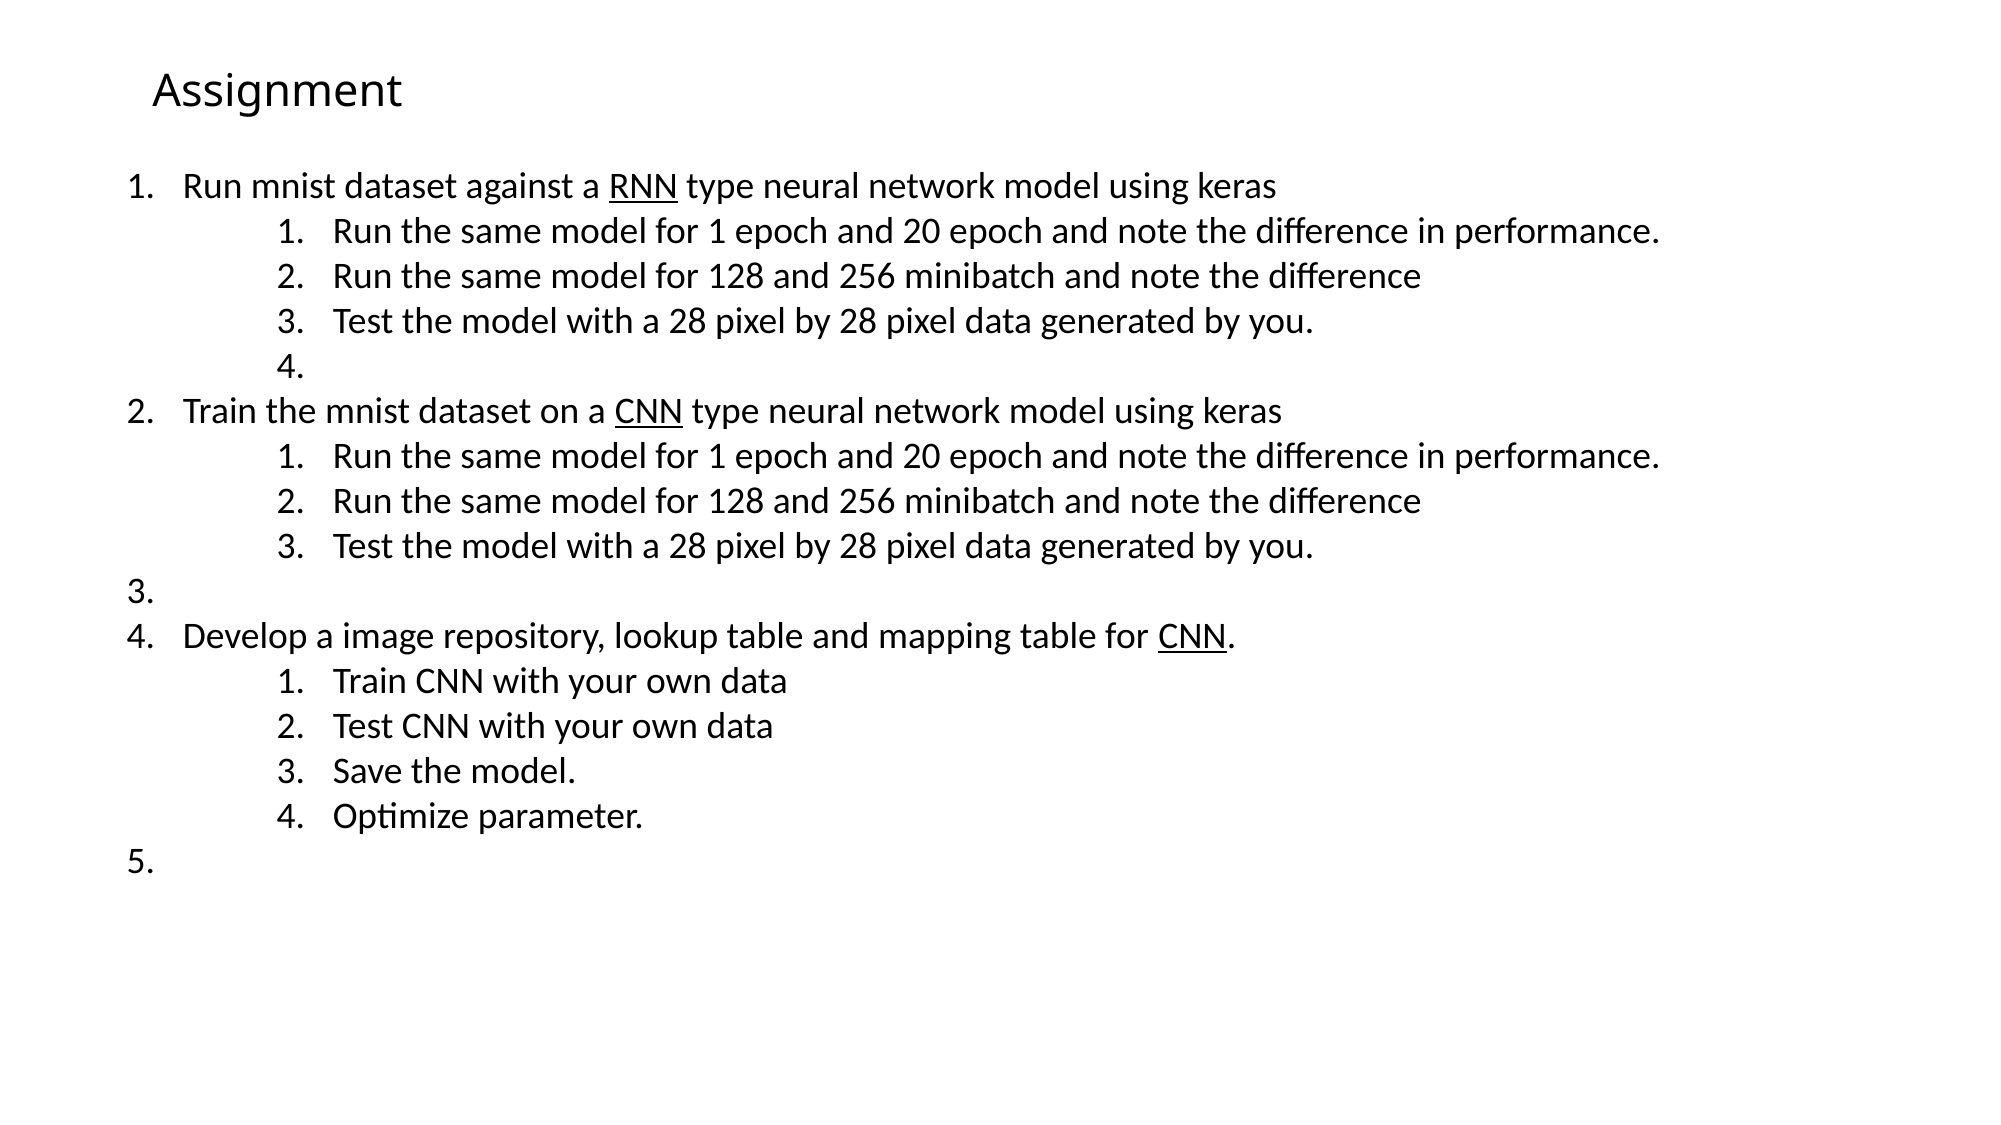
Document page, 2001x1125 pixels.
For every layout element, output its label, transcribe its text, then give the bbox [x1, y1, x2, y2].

title Assignment [137, 59, 1424, 124]
text_box Run mnist dataset against a RNN type neural network model using keras Run the same model for 1 epoch and 20 epoch and note the difference in performance. Run the same model for 128 and 256 minibatch and note the difference Test the model with a 28 pixel by 28 pixel data generated by you. Train the mnist dataset on a CNN type neural network model using keras Run the same model for 1 epoch and 20 epoch and note the difference in performance. Run the same model for 128 and 256 minibatch and note the difference Test the model with a 28 pixel by 28 pixel data generated by you. Develop a image repository, lookup table and mapping table for CNN. Train CNN with your own data Test CNN with your own data Save the model. Optimize parameter. [111, 153, 1973, 896]
